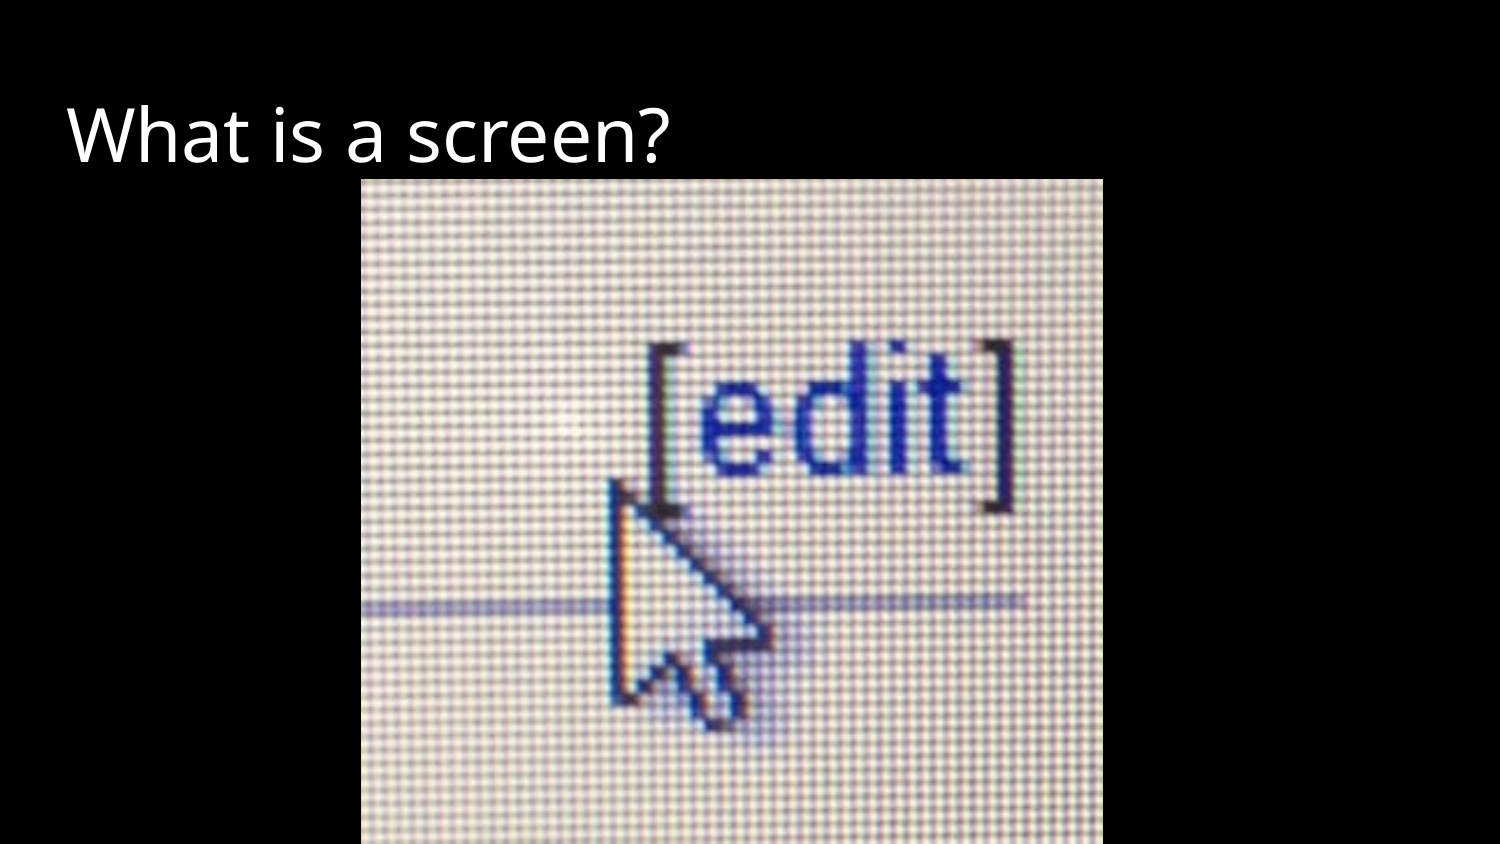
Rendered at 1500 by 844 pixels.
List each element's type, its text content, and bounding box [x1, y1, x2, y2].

picture [361, 179, 1103, 844]
title What is a screen? [51, 72, 1449, 167]
